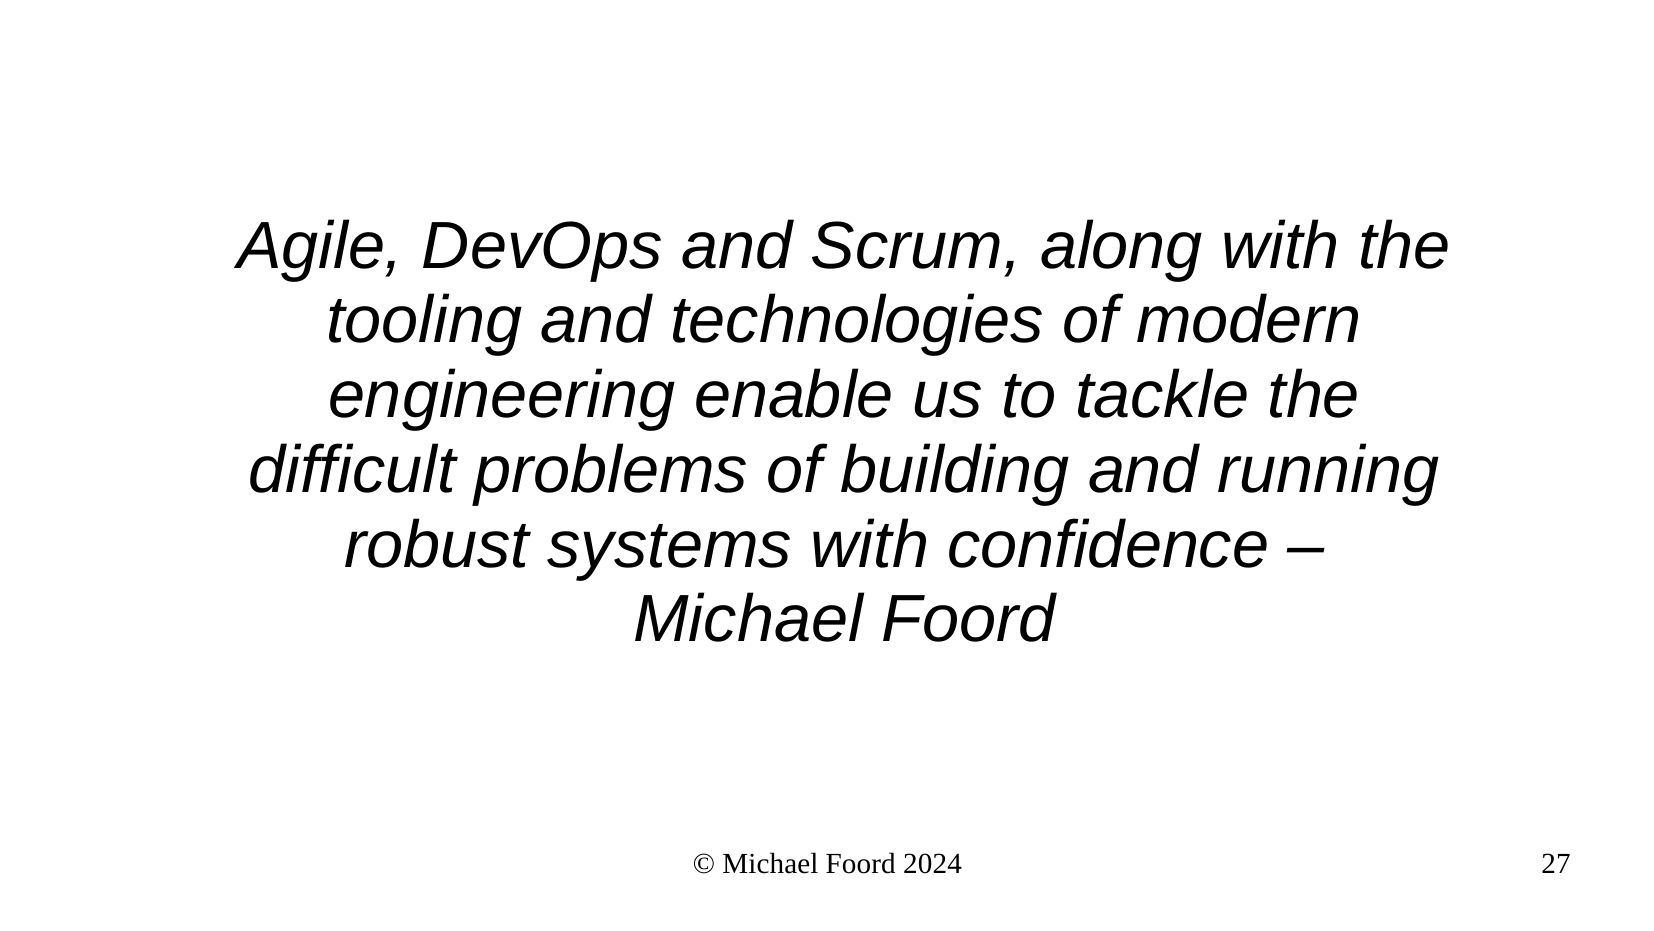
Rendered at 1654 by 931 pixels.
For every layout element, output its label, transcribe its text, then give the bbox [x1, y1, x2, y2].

subtitle Agile, DevOps and Scrum, along with the tooling and technologies of modern engineering enable us to tackle the difficult problems of building and running robust systems with confidence – Michael Foord [224, 119, 1465, 745]
